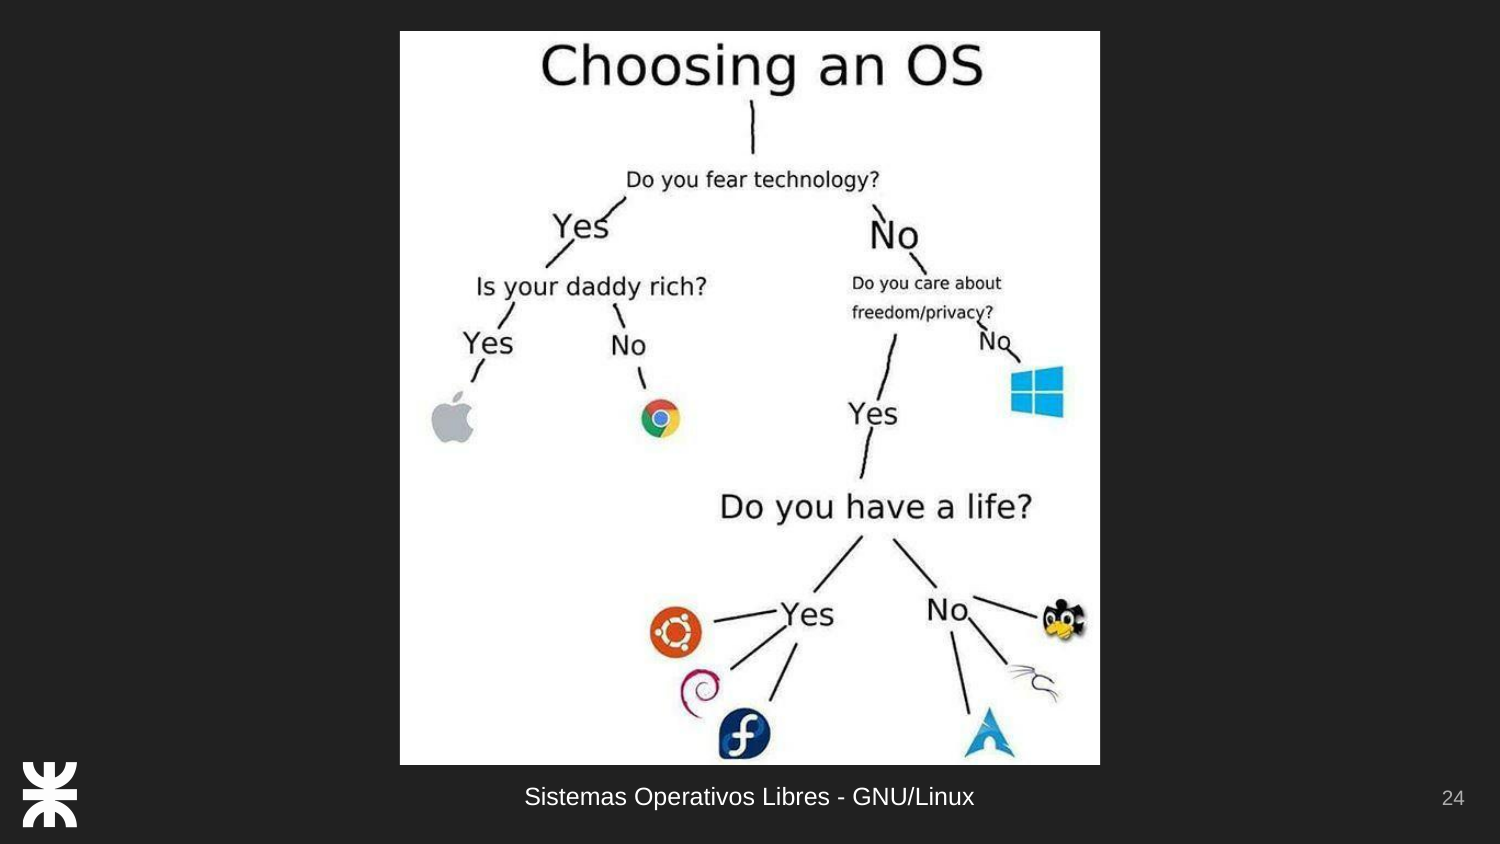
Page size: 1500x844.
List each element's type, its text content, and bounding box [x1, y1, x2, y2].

picture [22, 762, 77, 829]
picture [399, 31, 1101, 748]
title Sistemas Operativos Libres - GNU/Linux [254, 748, 1246, 843]
slide_number <number> [1389, 764, 1480, 830]
